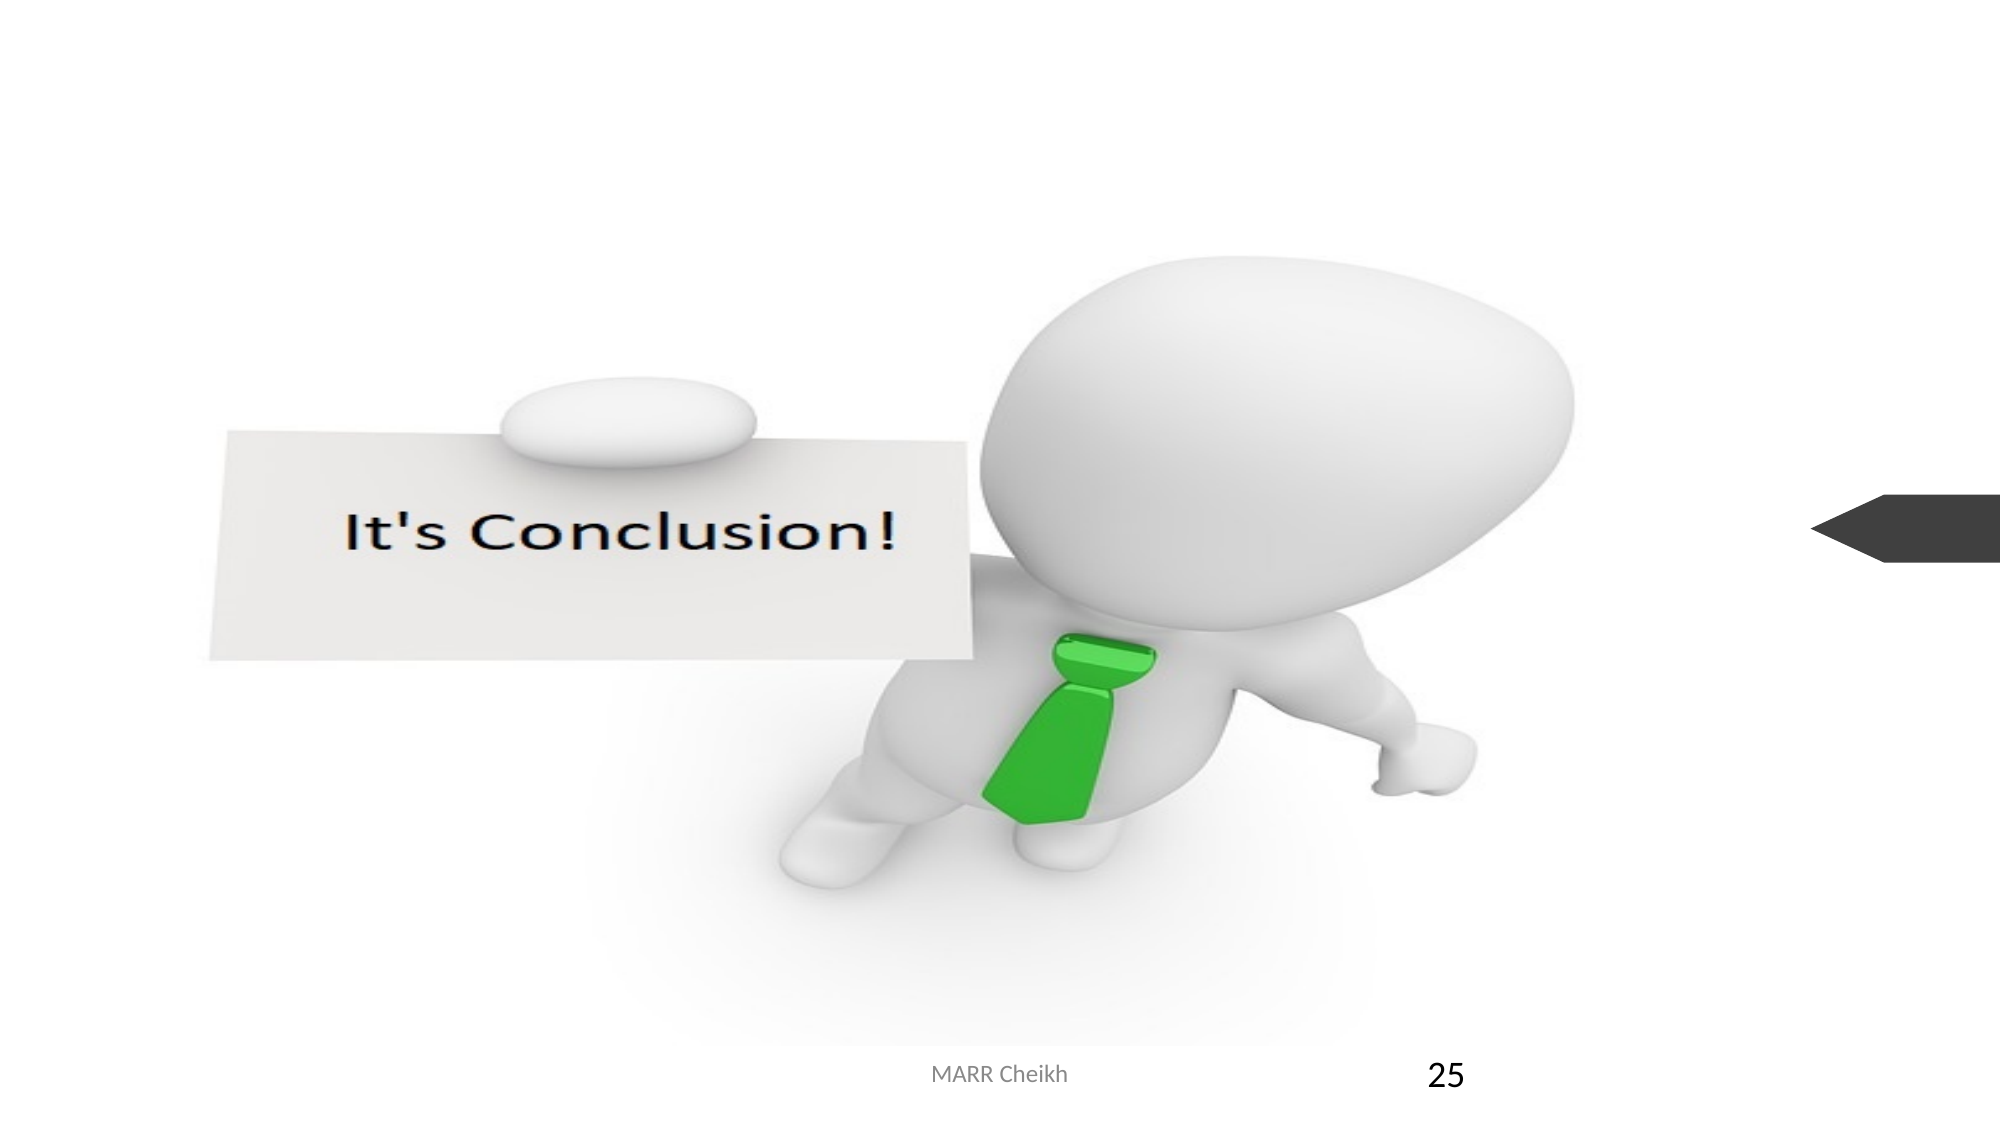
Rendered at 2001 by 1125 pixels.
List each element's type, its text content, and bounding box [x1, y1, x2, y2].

text_box MARR Cheikh [662, 1046, 1338, 1103]
text_box [1810, 494, 2000, 563]
text_box [1412, 1042, 1863, 1103]
picture [0, 72, 1585, 1046]
